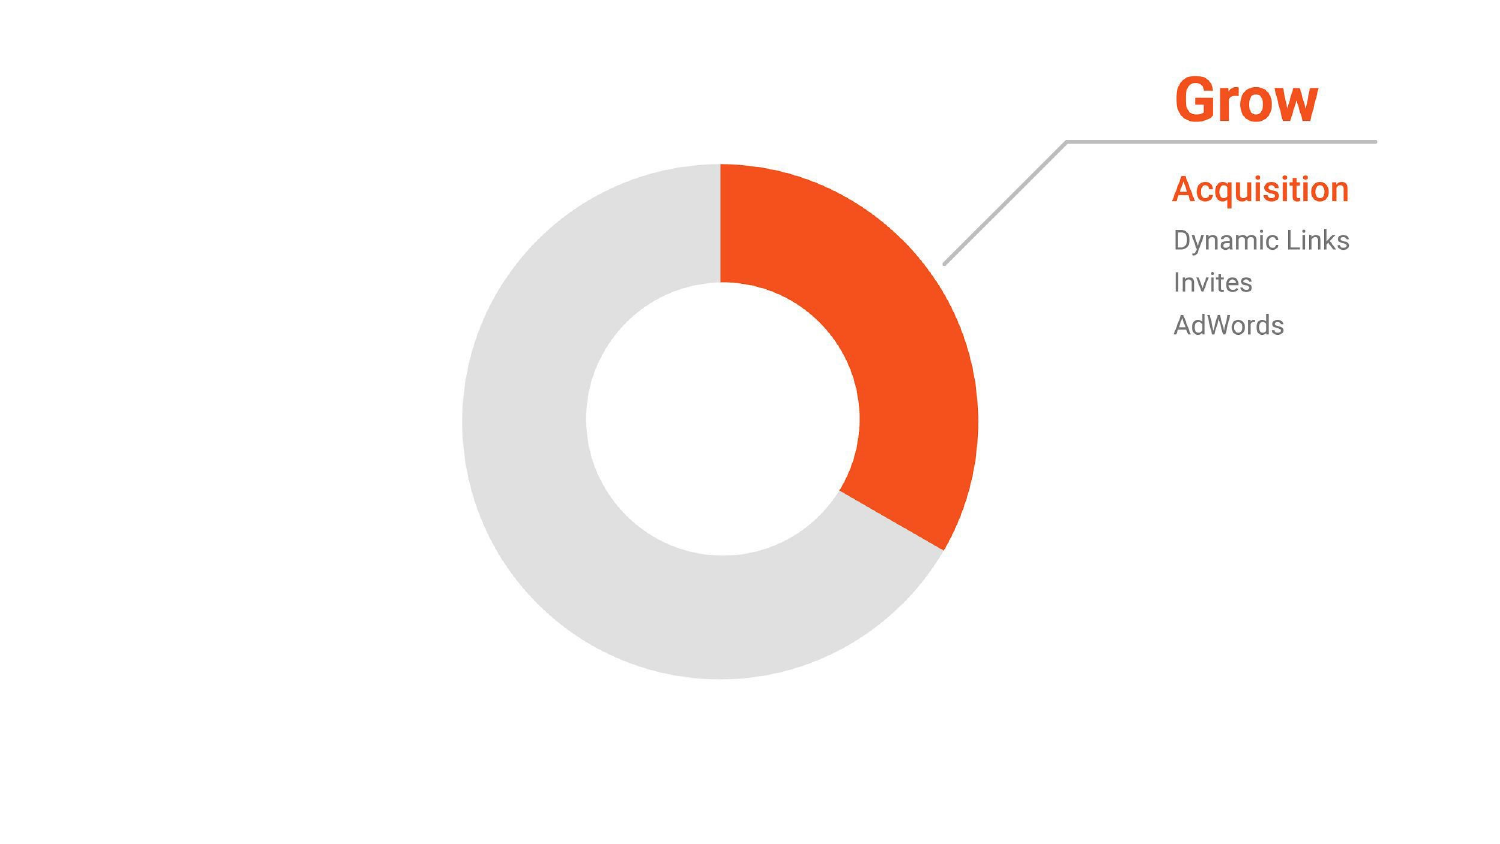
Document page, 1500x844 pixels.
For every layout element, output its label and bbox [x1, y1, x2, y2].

text_box [0, 0, 1500, 843]
